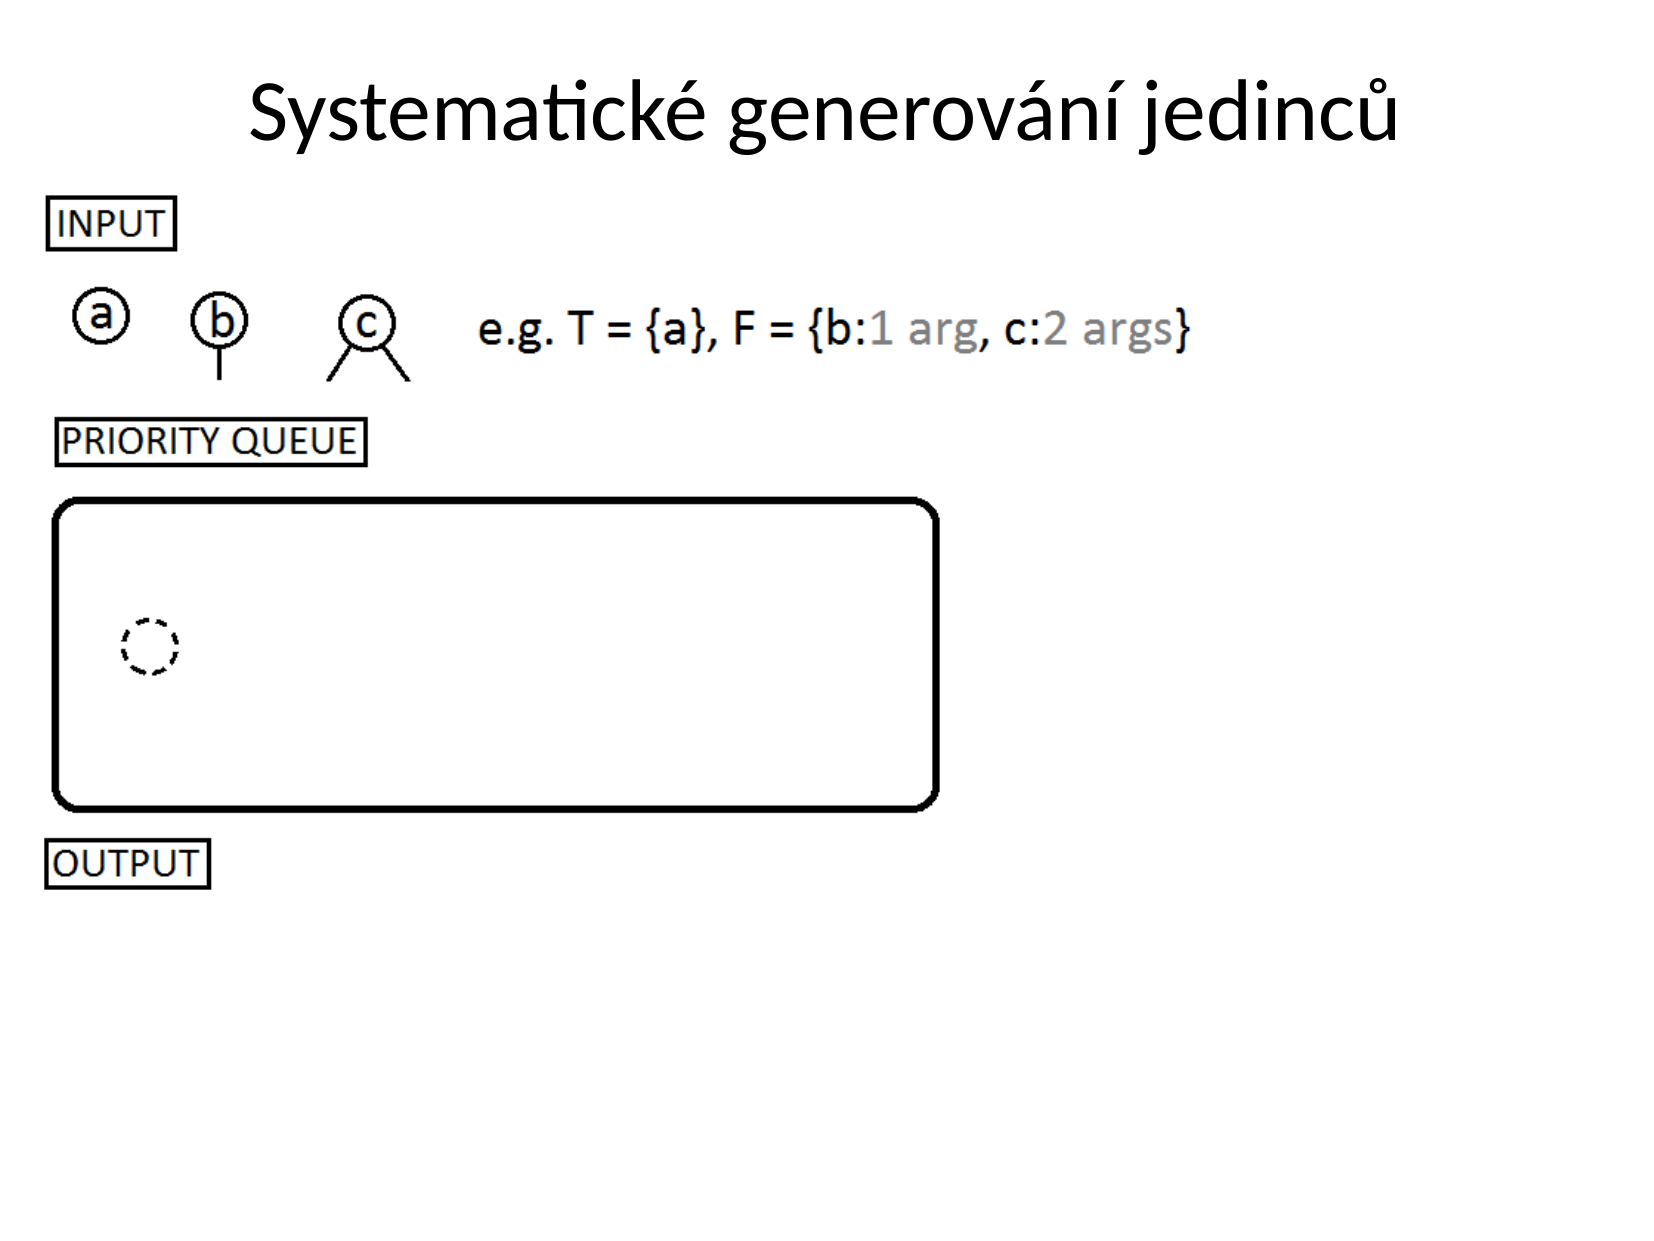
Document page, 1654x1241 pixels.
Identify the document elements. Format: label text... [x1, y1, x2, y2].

title Systematické generování jedinců [45, 45, 1606, 192]
picture [9, 169, 1654, 1085]
